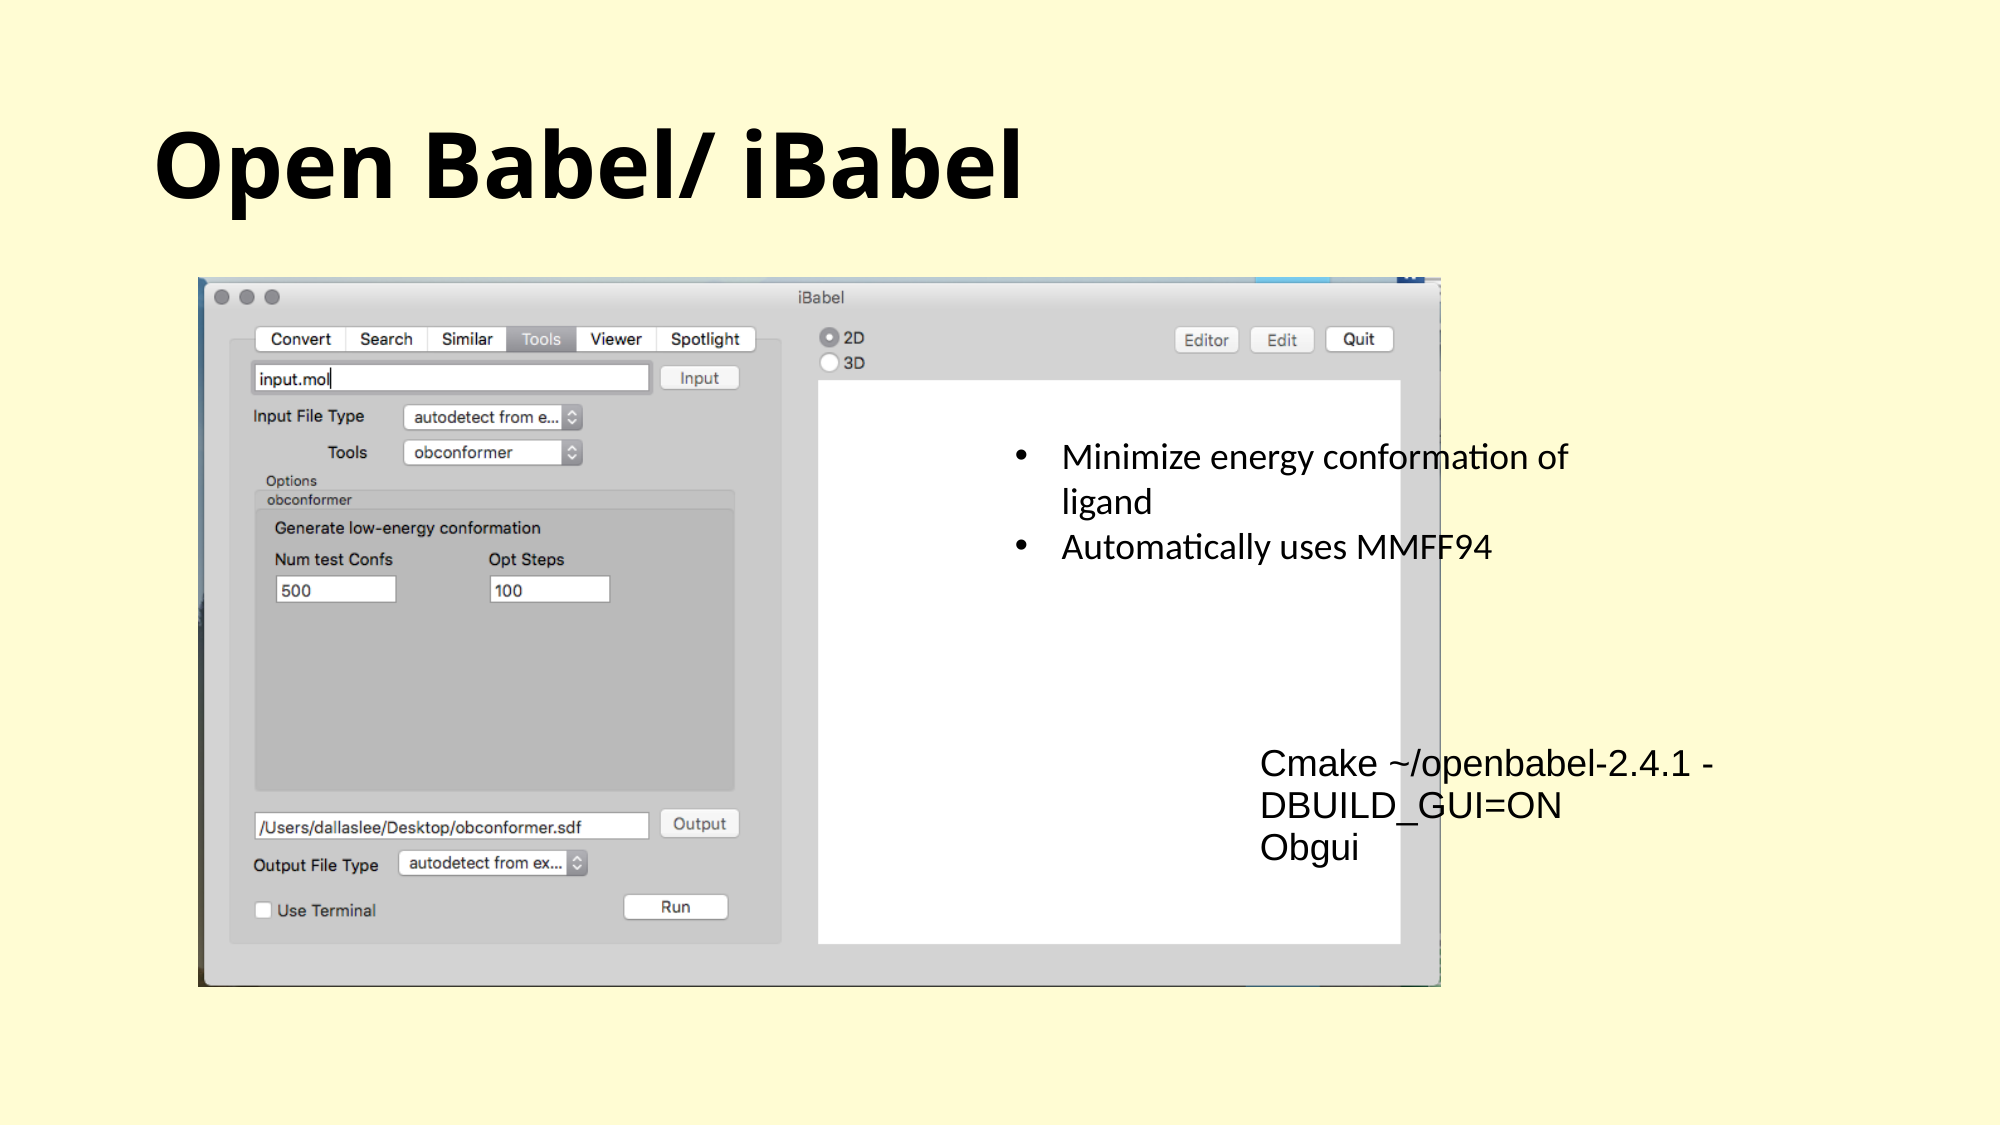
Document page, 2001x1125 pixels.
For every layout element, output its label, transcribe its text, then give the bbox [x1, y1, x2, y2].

title Open Babel/ iBabel [137, 59, 1863, 278]
text_box Minimize energy conformation of ligand Automatically uses MMFF94 [999, 424, 1628, 575]
picture [198, 277, 1441, 987]
text_box Cmake ~/openbabel-2.4.1 -DBUILD_GUI=ON Obgui [1245, 735, 1846, 960]
